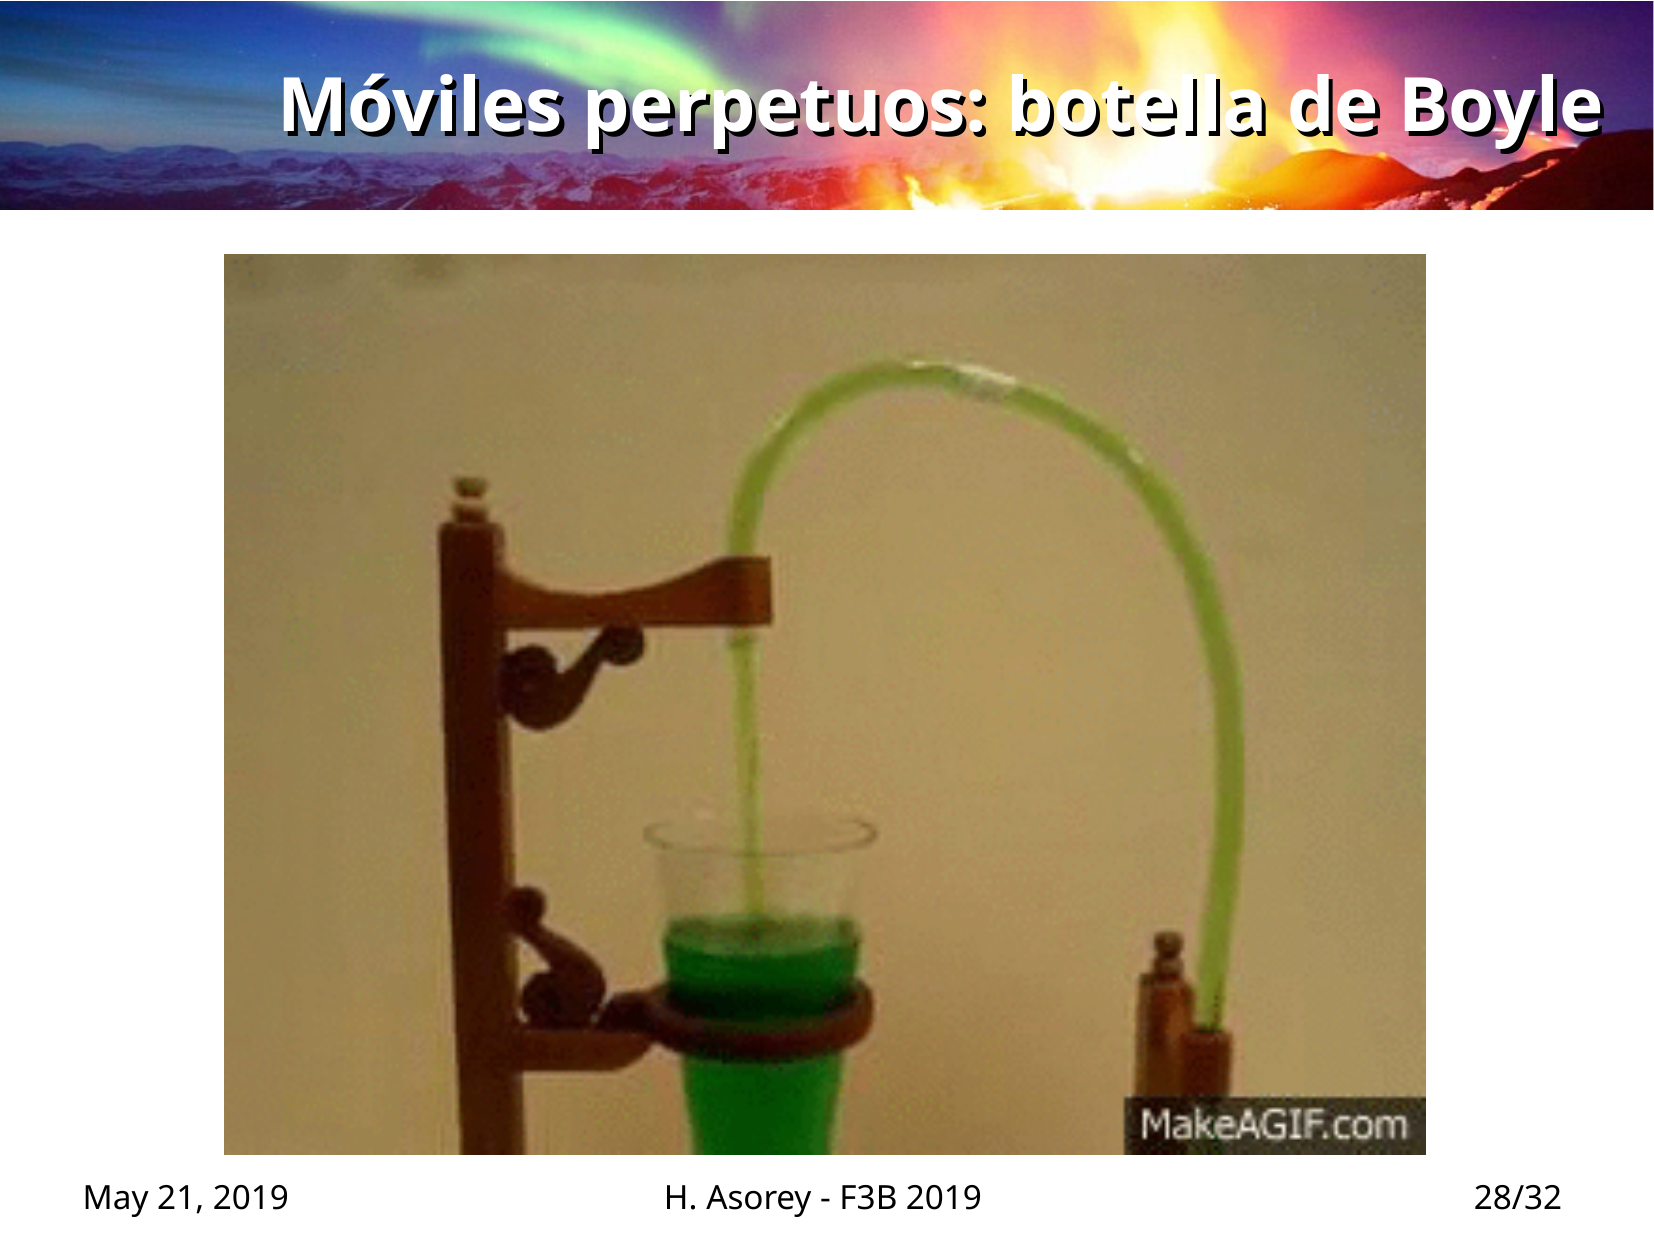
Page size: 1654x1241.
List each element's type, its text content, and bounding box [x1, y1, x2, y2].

title Móviles perpetuos: botella de Boyle [45, 15, 1606, 191]
picture [0, 1, 1654, 210]
picture [224, 254, 1426, 1156]
